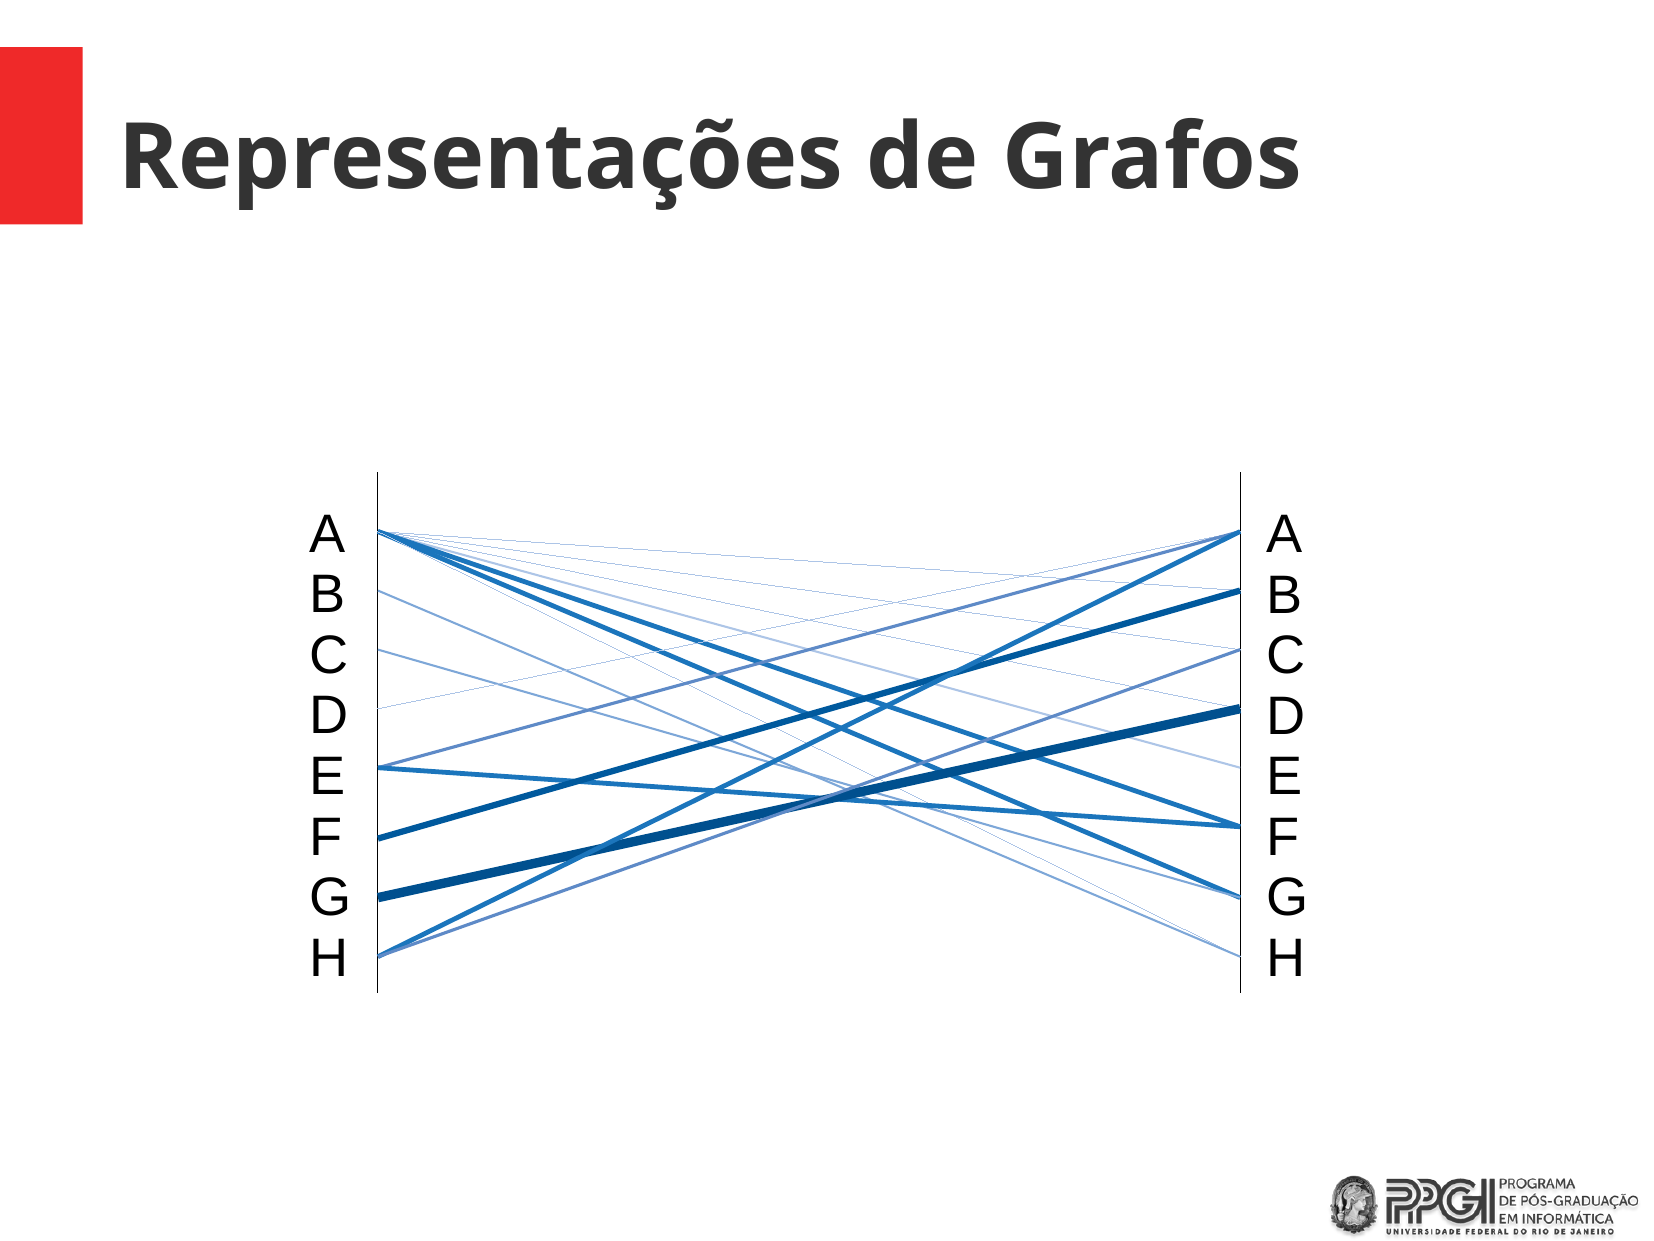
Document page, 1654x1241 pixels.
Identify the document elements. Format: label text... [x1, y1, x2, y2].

text_box A B C D E F G H [1251, 496, 1359, 994]
text_box A B C D E F G H [295, 496, 402, 994]
title Representações de Grafos [118, 49, 1571, 257]
